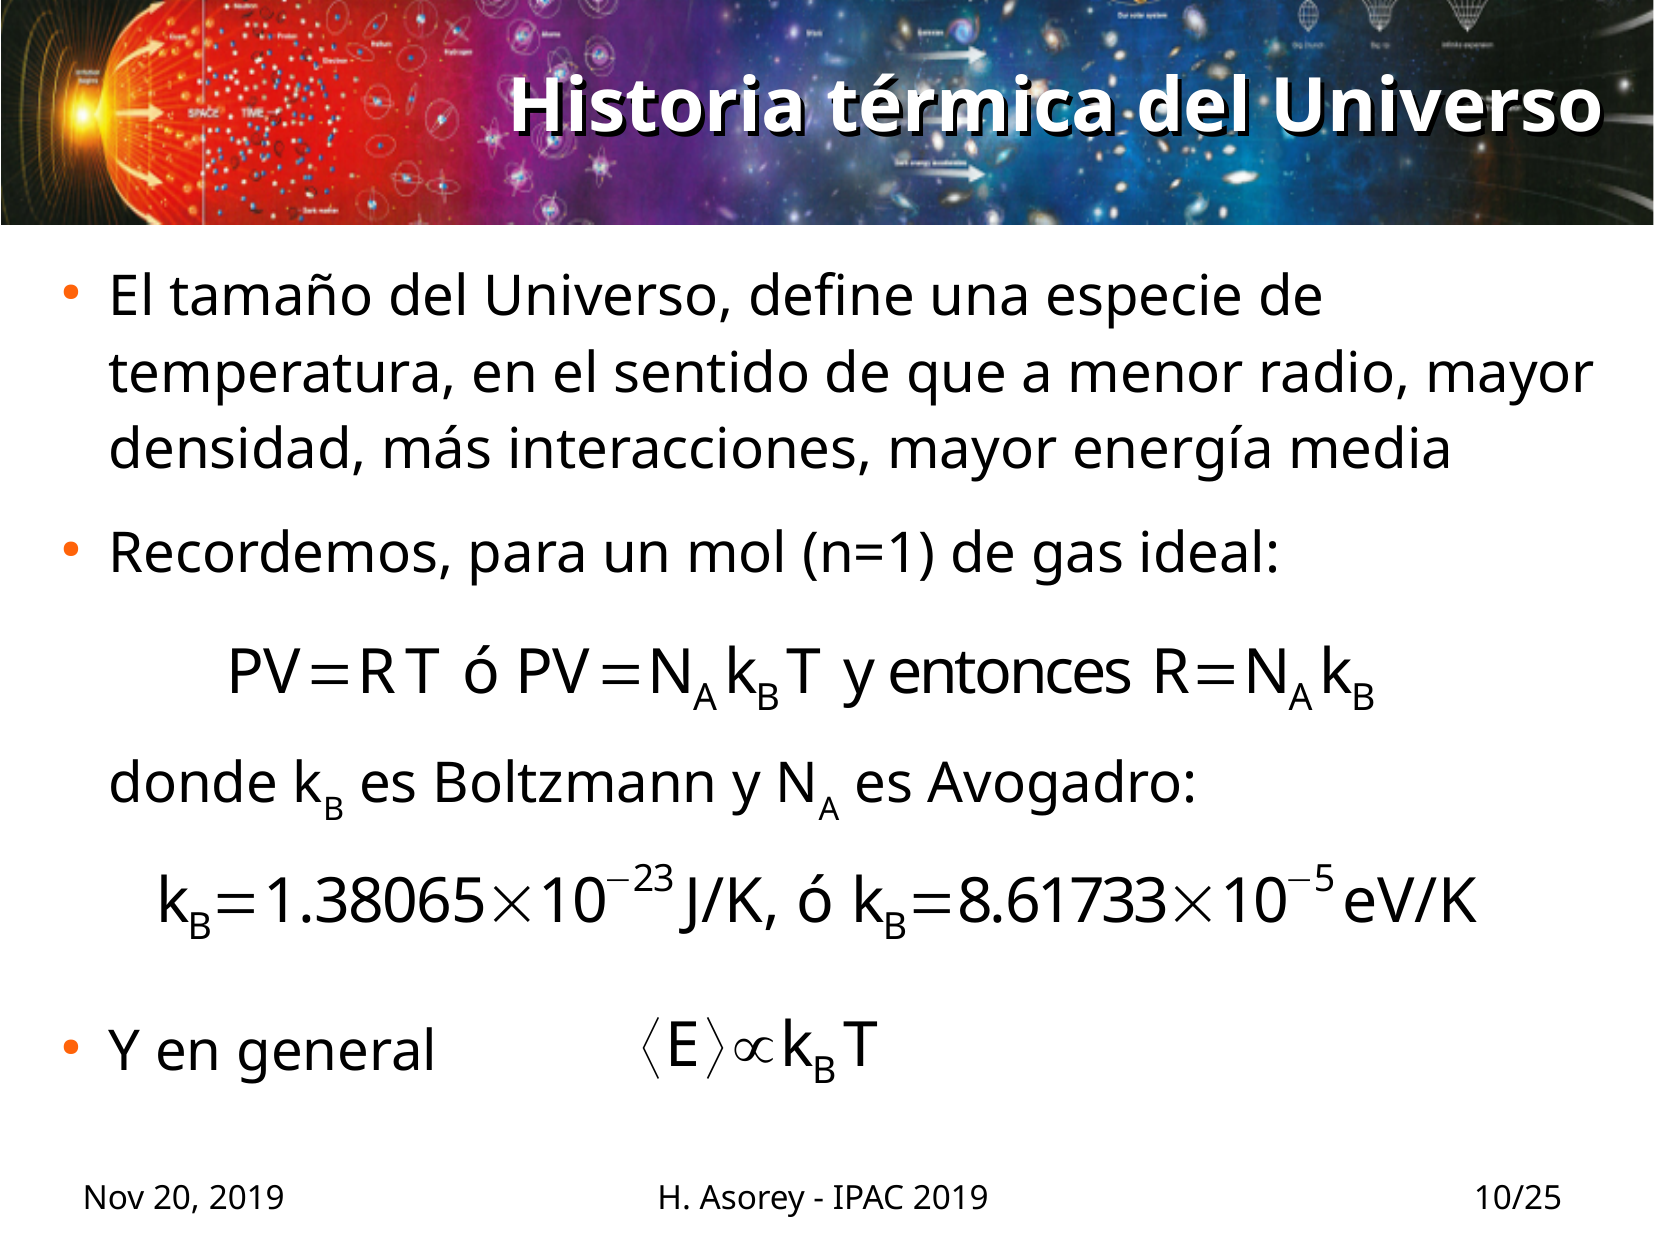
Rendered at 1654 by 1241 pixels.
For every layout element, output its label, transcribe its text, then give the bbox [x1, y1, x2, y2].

list El tamaño del Universo, define una especie de temperatura, en el sentido de que a menor radio, mayor densidad, más interacciones, mayor energía media Recordemos, para un mol (n=1) de gas ideal: donde kB es Boltzmann y NA es Avogadro: Y en general [45, 255, 1606, 1156]
chart [633, 1005, 886, 1093]
picture [1, 0, 1654, 225]
chart [150, 855, 1487, 950]
title Historia térmica del Universo [45, 15, 1606, 191]
chart [219, 632, 1381, 721]
